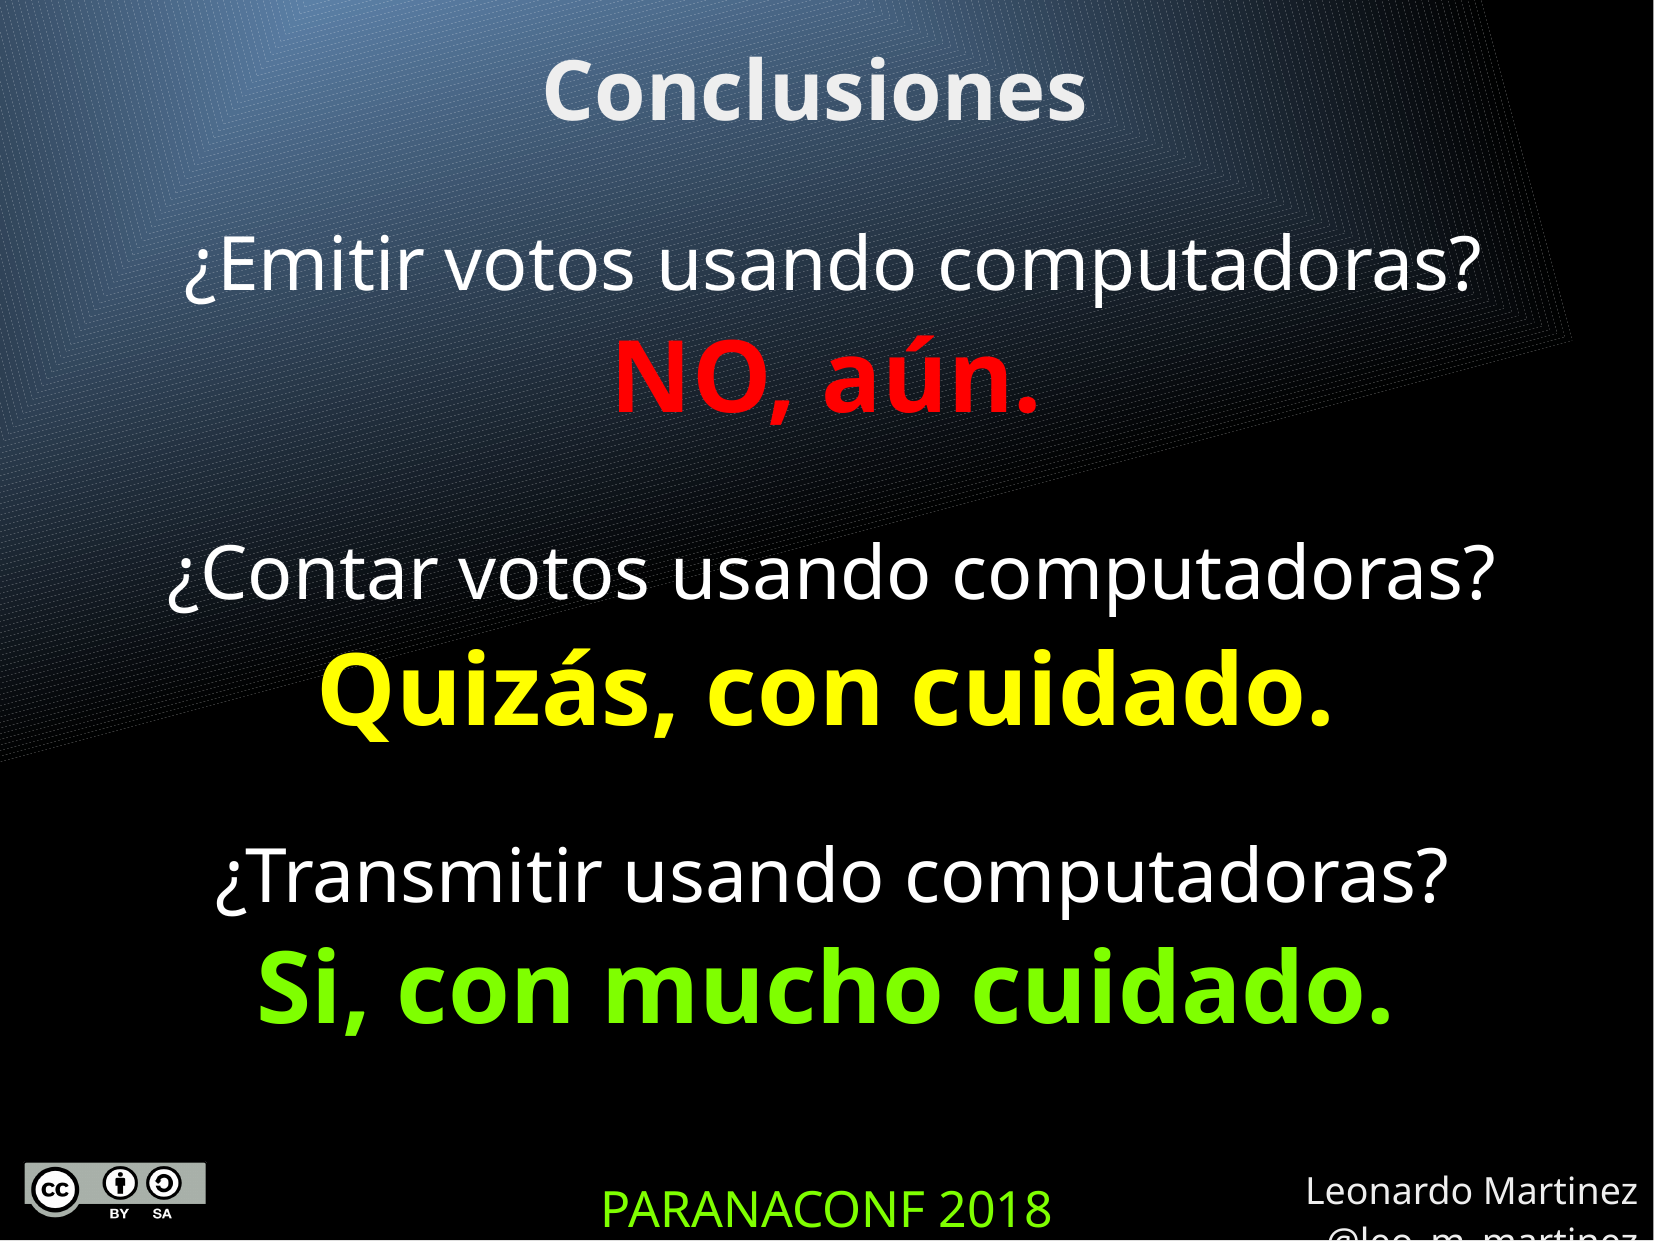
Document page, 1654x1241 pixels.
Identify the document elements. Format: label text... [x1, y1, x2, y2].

text_box ¿Emitir votos usando computadoras? [60, 202, 1608, 293]
text_box ¿Transmitir usando computadoras? [59, 814, 1607, 905]
title PARANACONF 2018 [563, 1187, 1090, 1229]
text_box Leonardo Martinez @leo_m_martinez [1204, 1157, 1654, 1241]
title Conclusiones [23, 29, 1607, 148]
text_box NO, aún. [552, 298, 1102, 414]
text_box ¿Contar votos usando computadoras? [59, 511, 1607, 602]
text_box Quizás, con cuidado. [141, 611, 1512, 727]
text_box Si, con mucho cuidado. [141, 909, 1512, 1025]
picture [23, 1161, 207, 1222]
